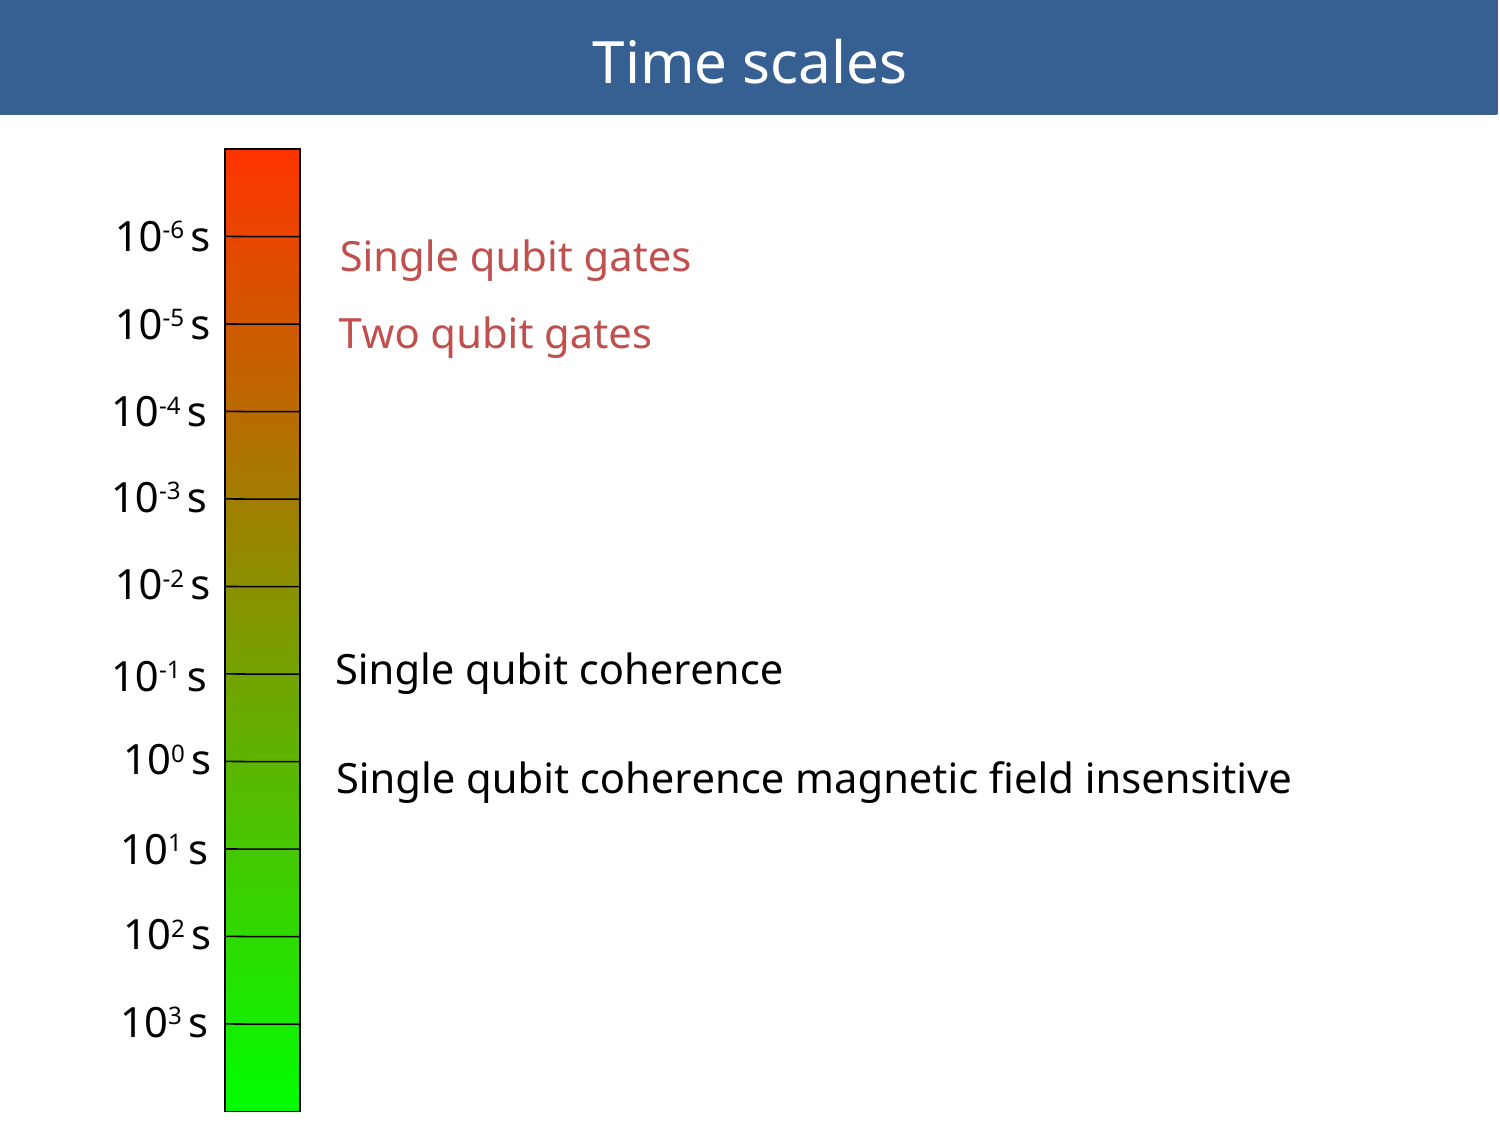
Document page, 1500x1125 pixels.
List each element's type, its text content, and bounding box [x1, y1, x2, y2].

text_box 103 s [150, 1016, 162, 1034]
text_box 10-3 s [96, 462, 222, 529]
text_box 103 s [105, 987, 224, 1054]
text_box 10-1 s [140, 666, 152, 688]
text_box 10-4 s [96, 377, 222, 444]
text_box [225, 413, 301, 498]
text_box Single qubit coherence magnetic field insensitive [321, 743, 1308, 810]
text_box Time scales [46, 17, 1454, 103]
text_box 102 s [108, 900, 259, 1016]
text_box [225, 588, 301, 673]
text_box [251, 238, 301, 323]
text_box 10-5 s [99, 290, 251, 406]
text_box [225, 325, 301, 410]
text_box Single qubit gates [324, 221, 707, 288]
text_box Two qubit gates ‏ [323, 299, 825, 366]
text_box [225, 850, 301, 935]
text_box [225, 763, 301, 848]
text_box 100 s [108, 725, 259, 841]
text_box [225, 148, 301, 235]
text_box [225, 500, 301, 585]
text_box [225, 1025, 301, 1112]
text_box 10-6 s [99, 202, 251, 290]
text_box 10-2 s [99, 550, 251, 666]
text_box 10-1 s [96, 642, 222, 708]
text_box 101 s [150, 841, 162, 861]
text_box [225, 675, 301, 760]
text_box 101 s [105, 815, 224, 881]
text_box 10-4 s [140, 406, 152, 423]
text_box [225, 938, 301, 1023]
text_box Single qubit coherence [320, 634, 799, 701]
